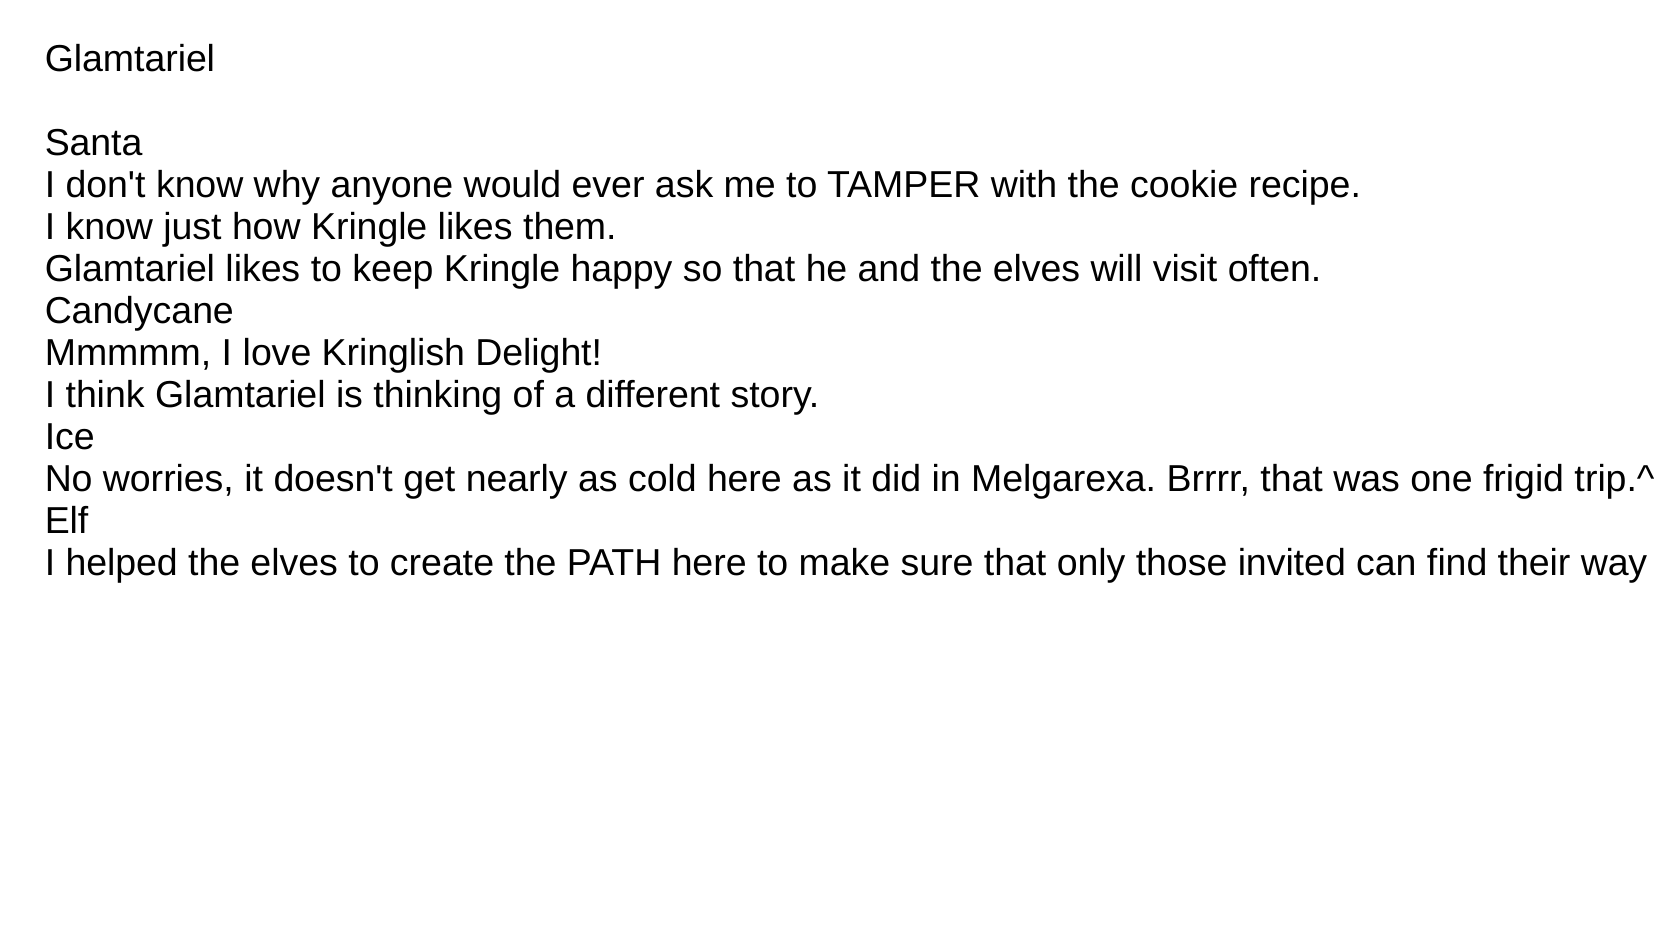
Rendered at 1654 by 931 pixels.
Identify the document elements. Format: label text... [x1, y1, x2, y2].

text_box Glamtariel Santa I don't know why anyone would ever ask me to TAMPER with the cookie recipe. I know just how Kringle likes them. Glamtariel likes to keep Kringle happy so that he and the elves will visit often. Candycane Mmmmm, I love Kringlish Delight! I think Glamtariel is thinking of a different story. Ice No worries, it doesn't get nearly as cold here as it did in Melgarexa. Brrrr, that was one frigid trip.^I think it's a perfect temperature here. Elf I helped the elves to create the PATH here to make sure that only those invited can find their way here.^I wish the elves visited more often. [30, 30, 1654, 717]
